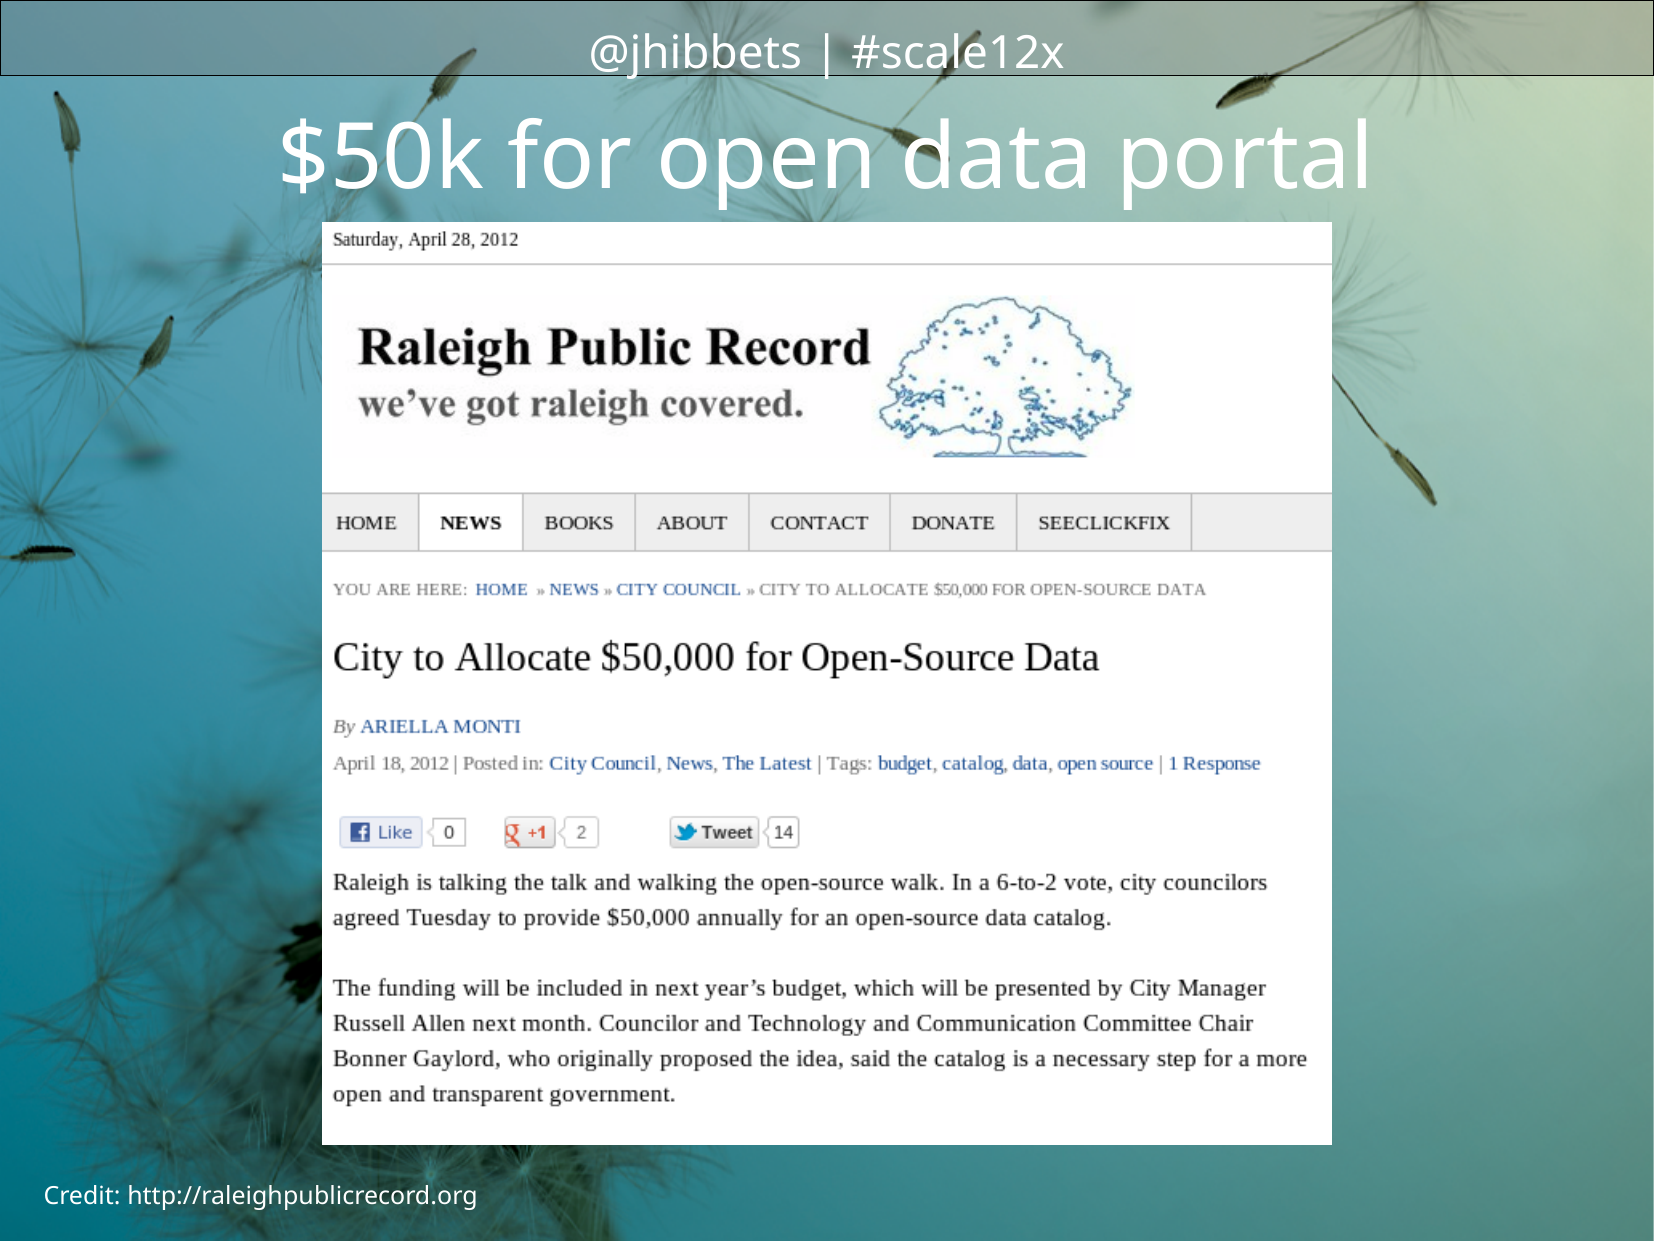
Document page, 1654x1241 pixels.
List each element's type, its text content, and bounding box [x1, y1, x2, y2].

text_box Credit: http://raleighpublicrecord.org [28, 1170, 509, 1213]
title $50k for open data portal [82, 49, 1571, 257]
picture [0, 76, 1654, 1241]
